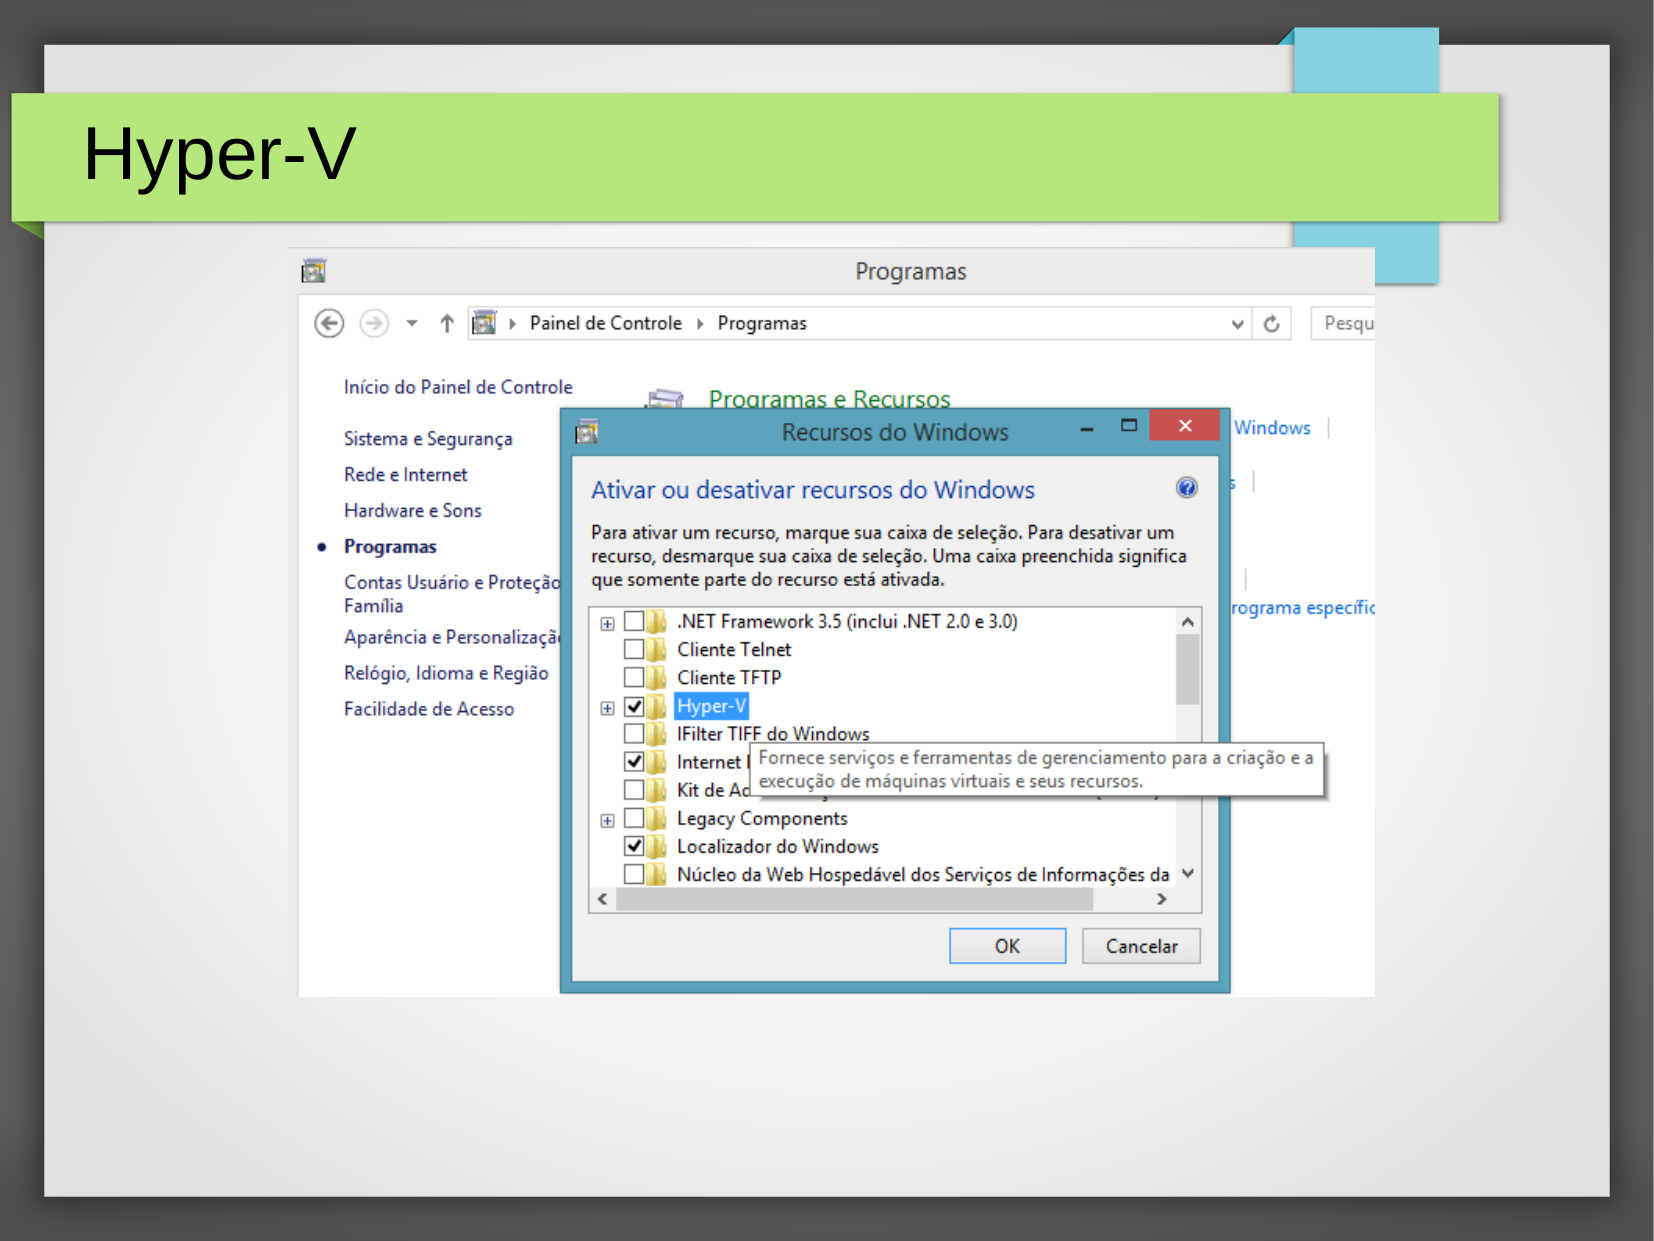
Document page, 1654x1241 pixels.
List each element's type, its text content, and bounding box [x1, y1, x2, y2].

title Hyper-V [82, 94, 1264, 213]
picture [0, 0, 1654, 1241]
